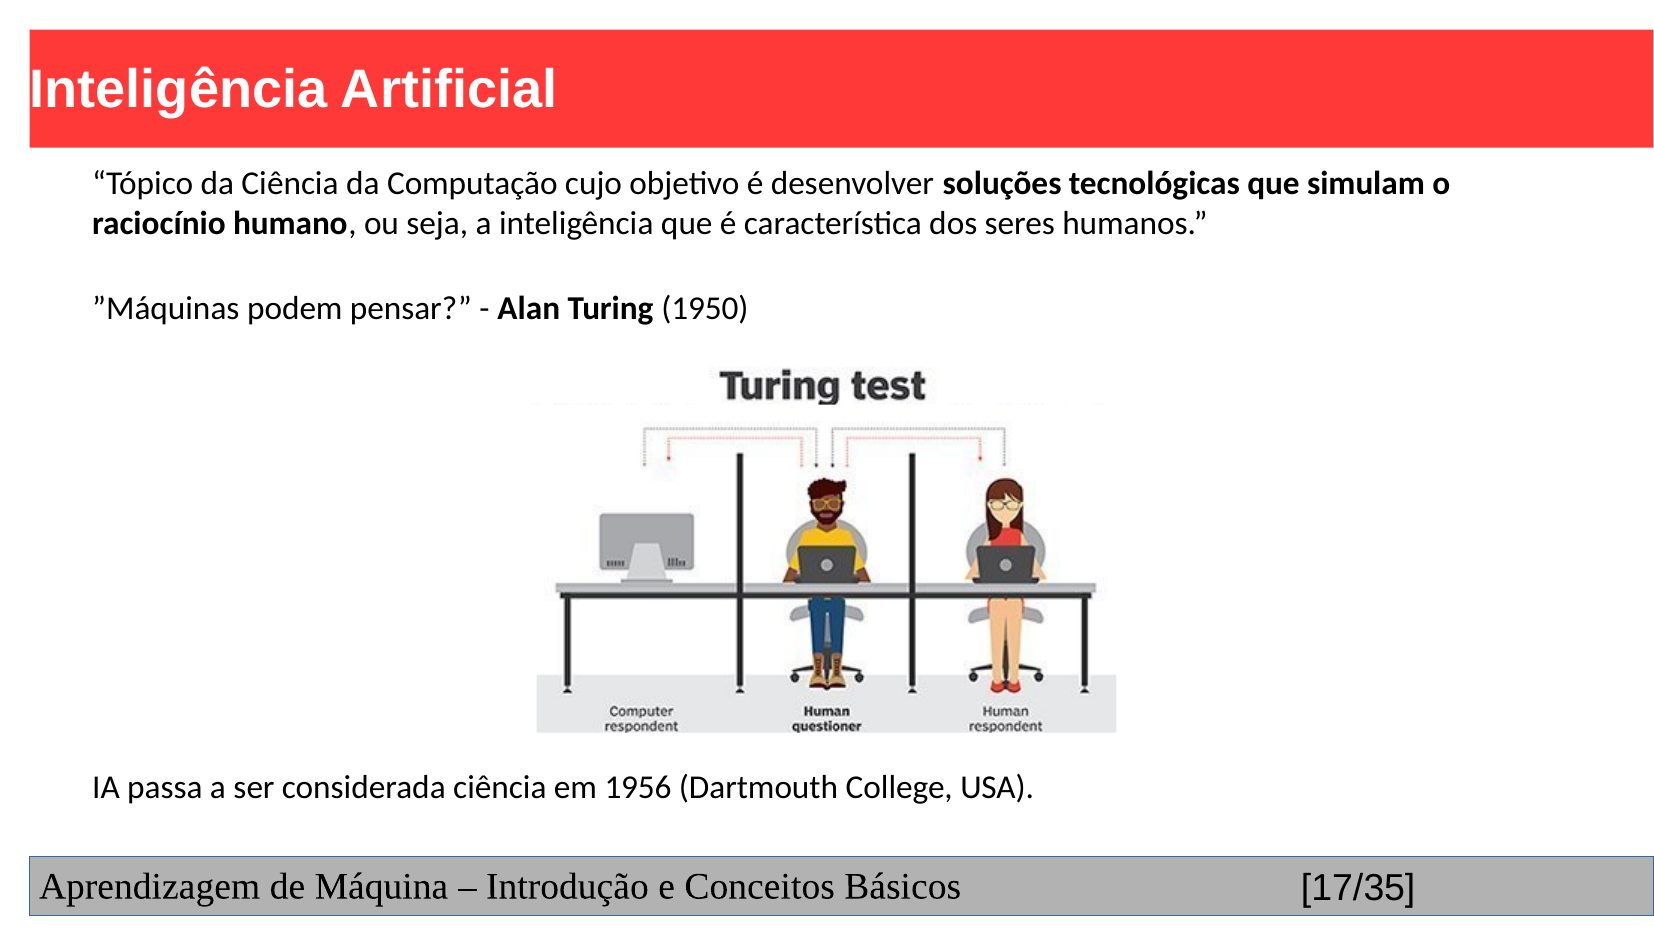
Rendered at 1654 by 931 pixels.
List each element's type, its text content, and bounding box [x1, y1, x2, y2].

text_box “Tópico da Ciência da Computação cujo objetivo é desenvolver soluções tecnológicas que simulam o raciocínio humano, ou seja, a inteligência que é característica dos seres humanos.” ”Máquinas podem pensar?” - Alan Turing (1950) IA passa a ser considerada ciência em 1956 (Dartmouth College, USA). [77, 153, 1594, 931]
title Inteligência Artificial [29, 29, 1654, 148]
picture [531, 354, 1121, 739]
